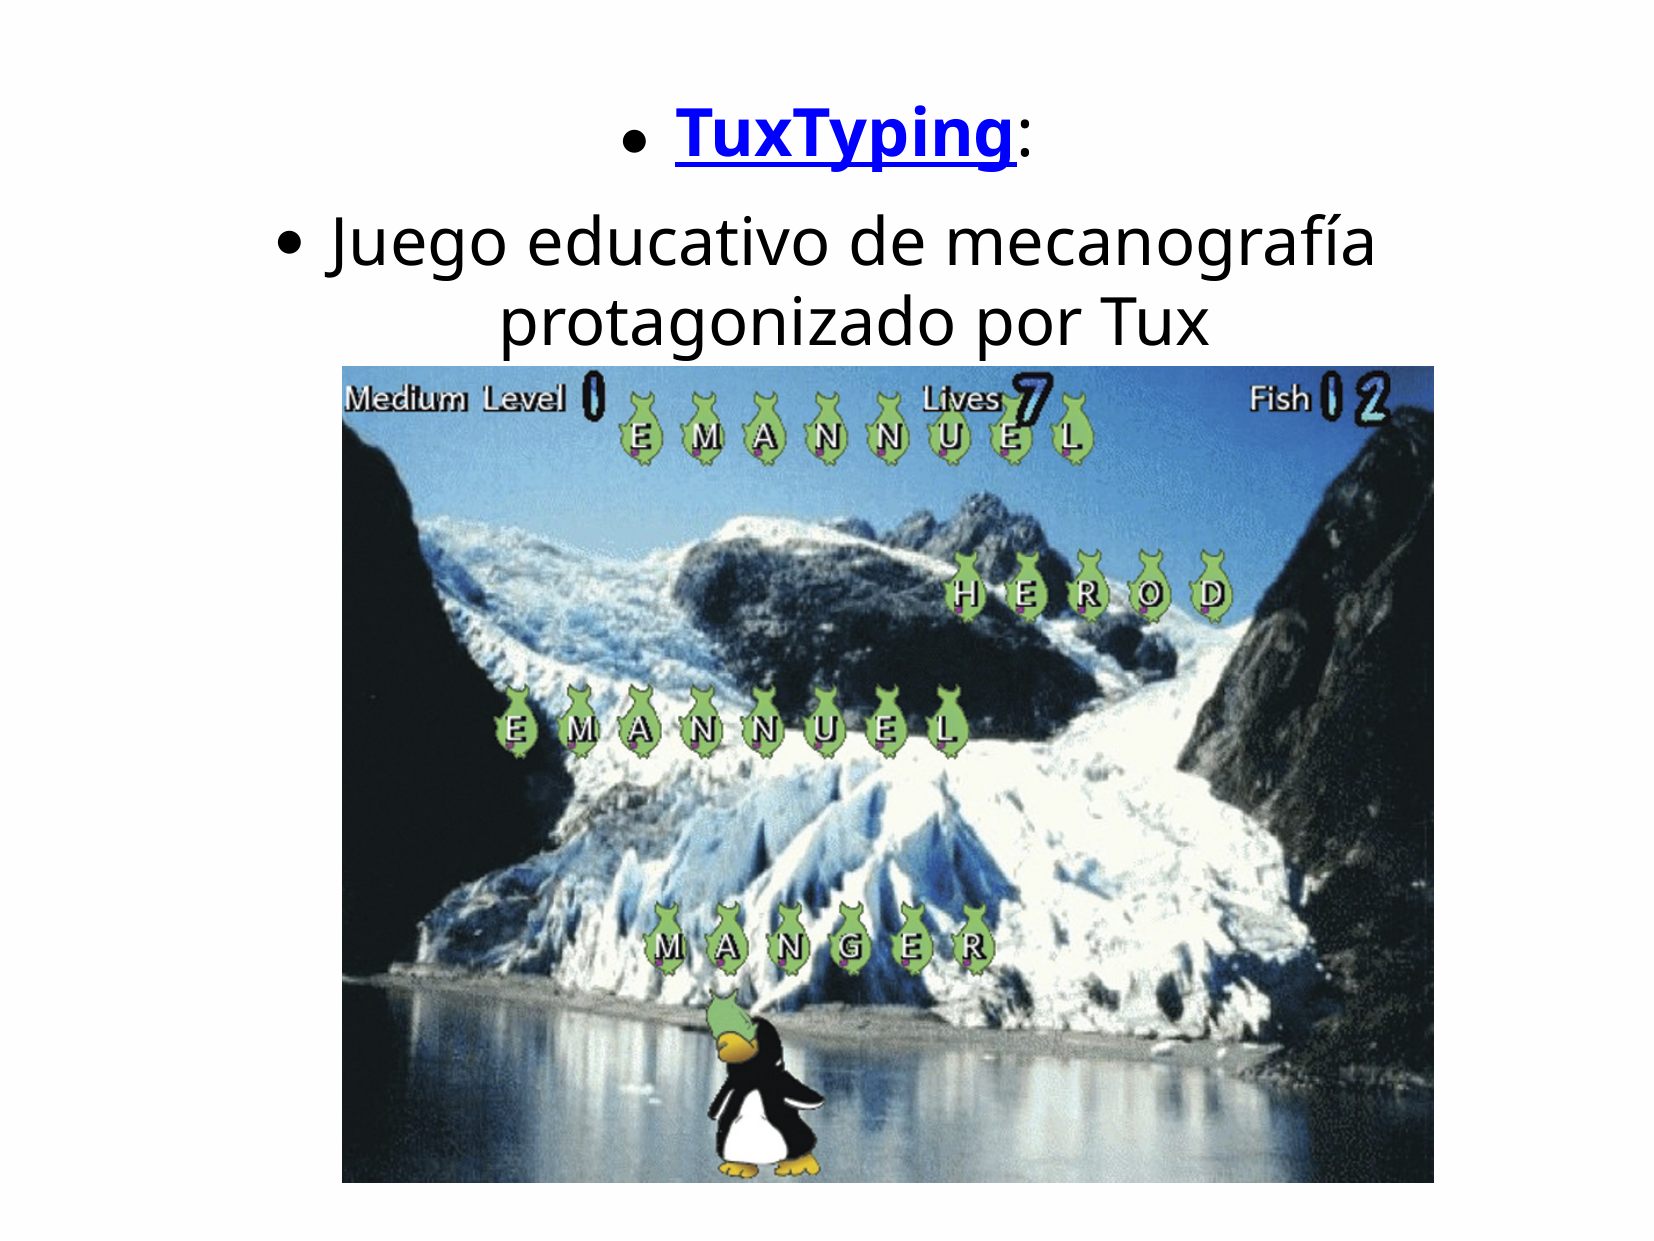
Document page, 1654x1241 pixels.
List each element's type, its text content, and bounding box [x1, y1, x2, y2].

picture [342, 366, 1434, 1183]
list TuxTyping: Juego educativo de mecanografía protagonizado por Tux [82, 82, 1571, 1218]
